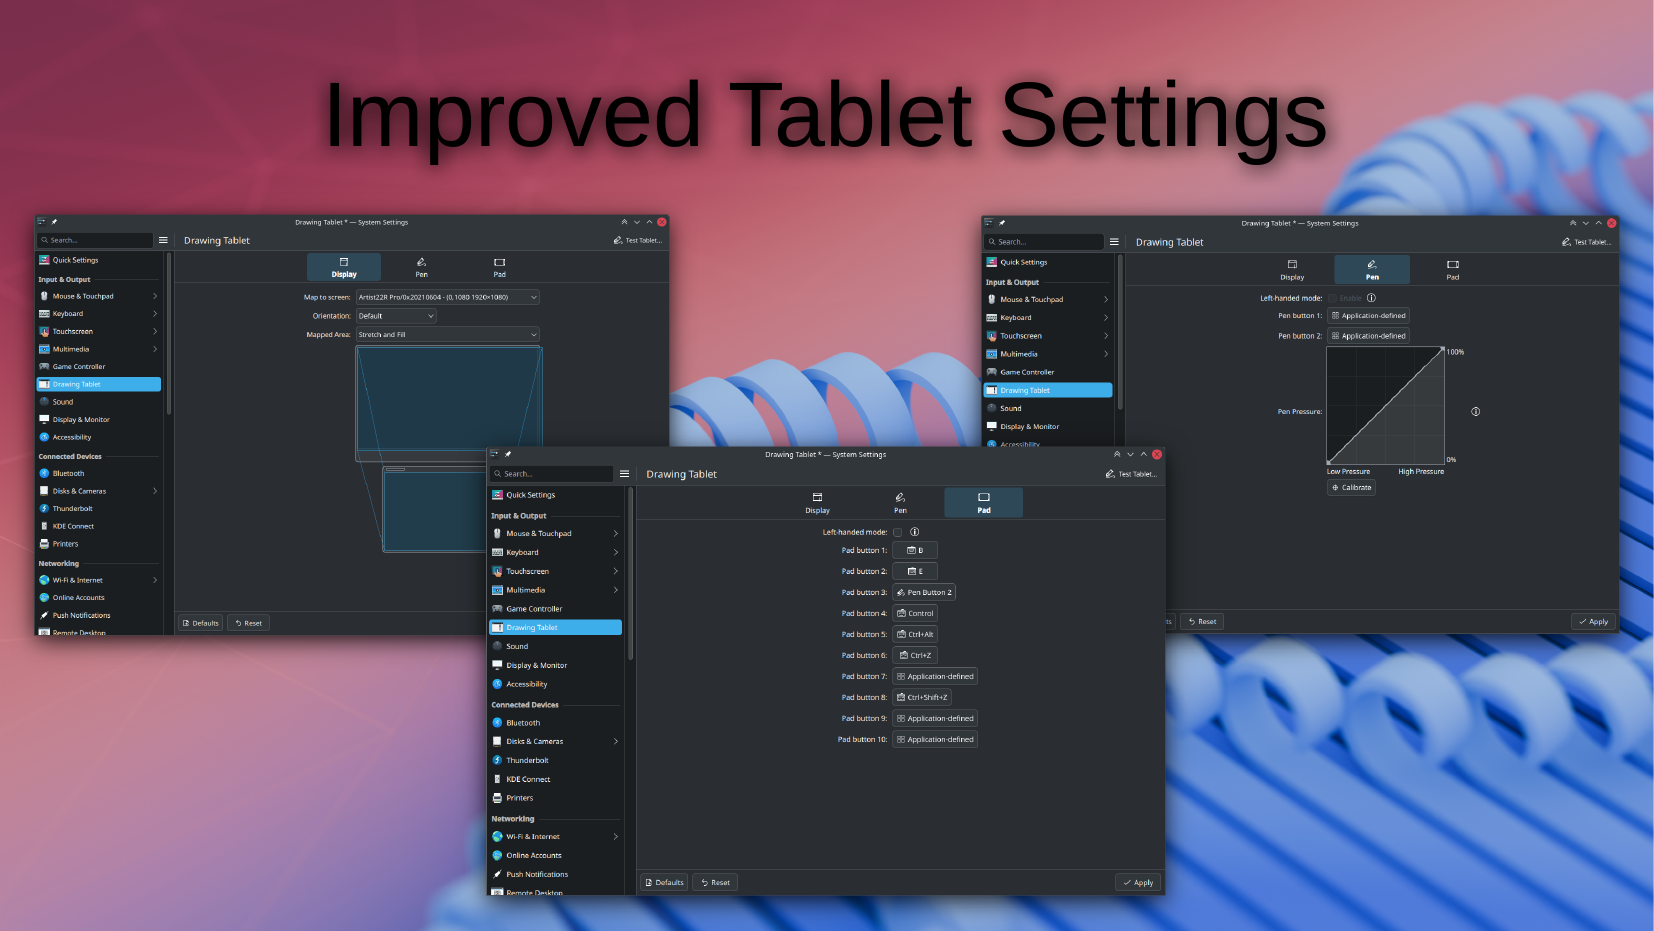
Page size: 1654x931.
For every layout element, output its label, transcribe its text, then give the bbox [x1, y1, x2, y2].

picture [0, 0, 1654, 931]
title Improved Tablet Settings [82, 37, 1571, 193]
